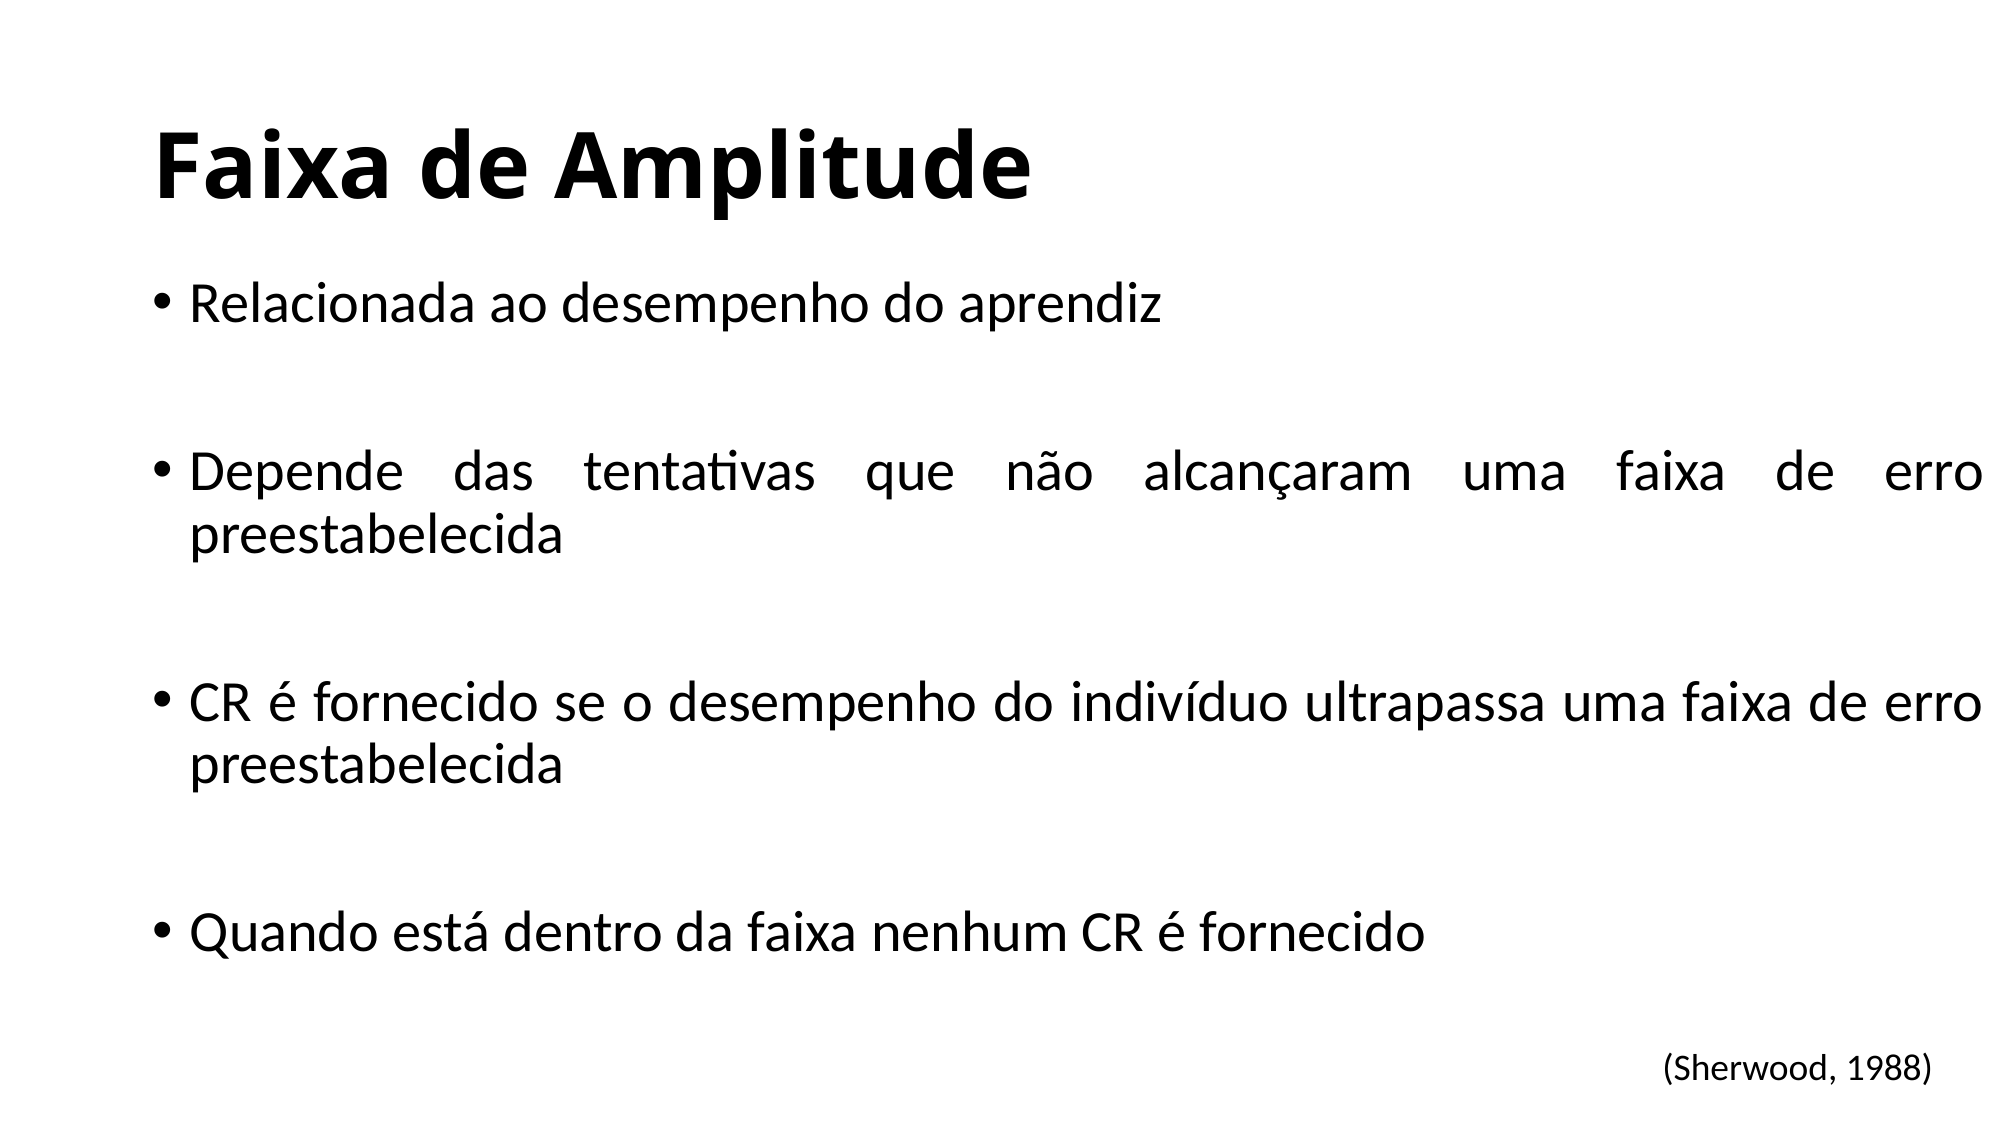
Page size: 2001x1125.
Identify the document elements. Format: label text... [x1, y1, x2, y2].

title Faixa de Amplitude [137, 59, 1863, 265]
text_box (Sherwood, 1988) [1647, 1035, 1949, 1096]
list Relacionada ao desempenho do aprendiz Depende das tentativas que não alcançaram uma faixa de erro preestabelecida CR é fornecido se o desempenho do indivíduo ultrapassa uma faixa de erro preestabelecida Quando está dentro da faixa nenhum CR é fornecido [137, 265, 2000, 979]
